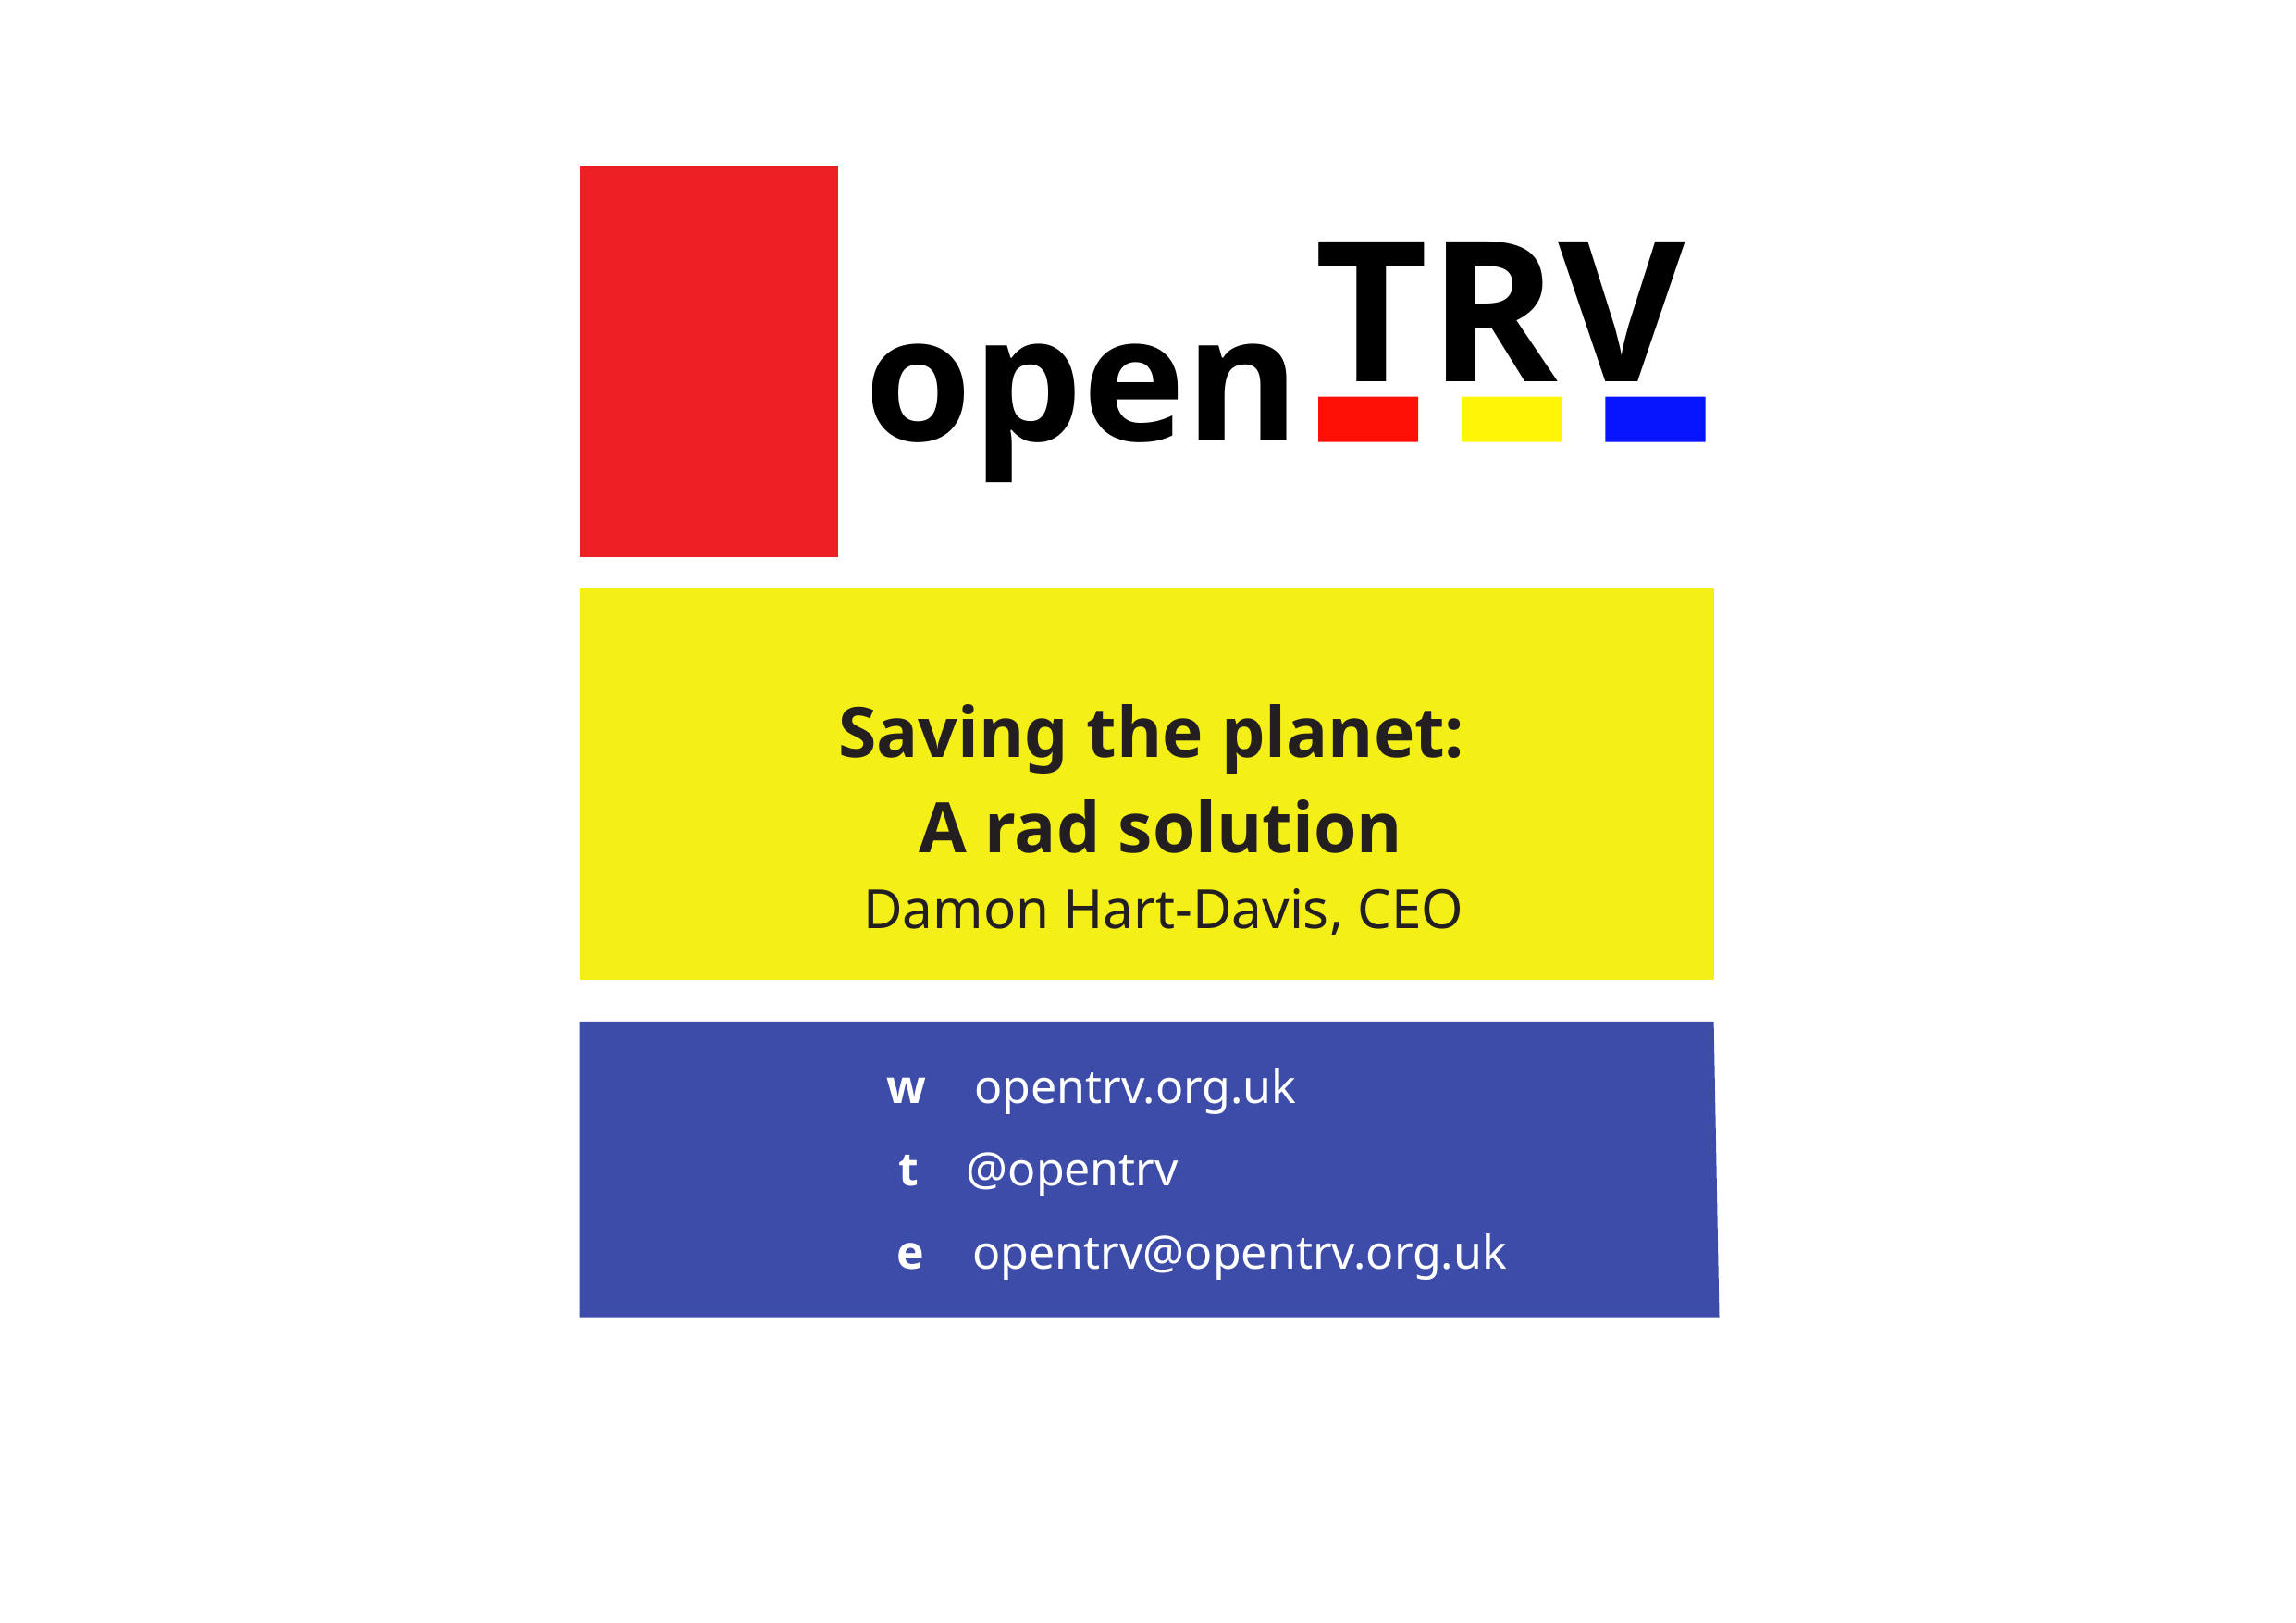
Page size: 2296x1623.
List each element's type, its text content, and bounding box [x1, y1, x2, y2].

text_box Saving the planet: A rad solution [838, 683, 1453, 846]
text_box [579, 1021, 1720, 1318]
text_box Damon Hart-Davis, CEO [863, 871, 1538, 938]
text_box e opentrv@opentrv.org.uk [896, 1219, 1553, 1276]
text_box [580, 166, 838, 557]
picture [872, 234, 1706, 485]
text_box w opentrv.org.uk [886, 1053, 1327, 1110]
text_box [580, 588, 1714, 980]
text_box t @opentrv [898, 1135, 1206, 1193]
